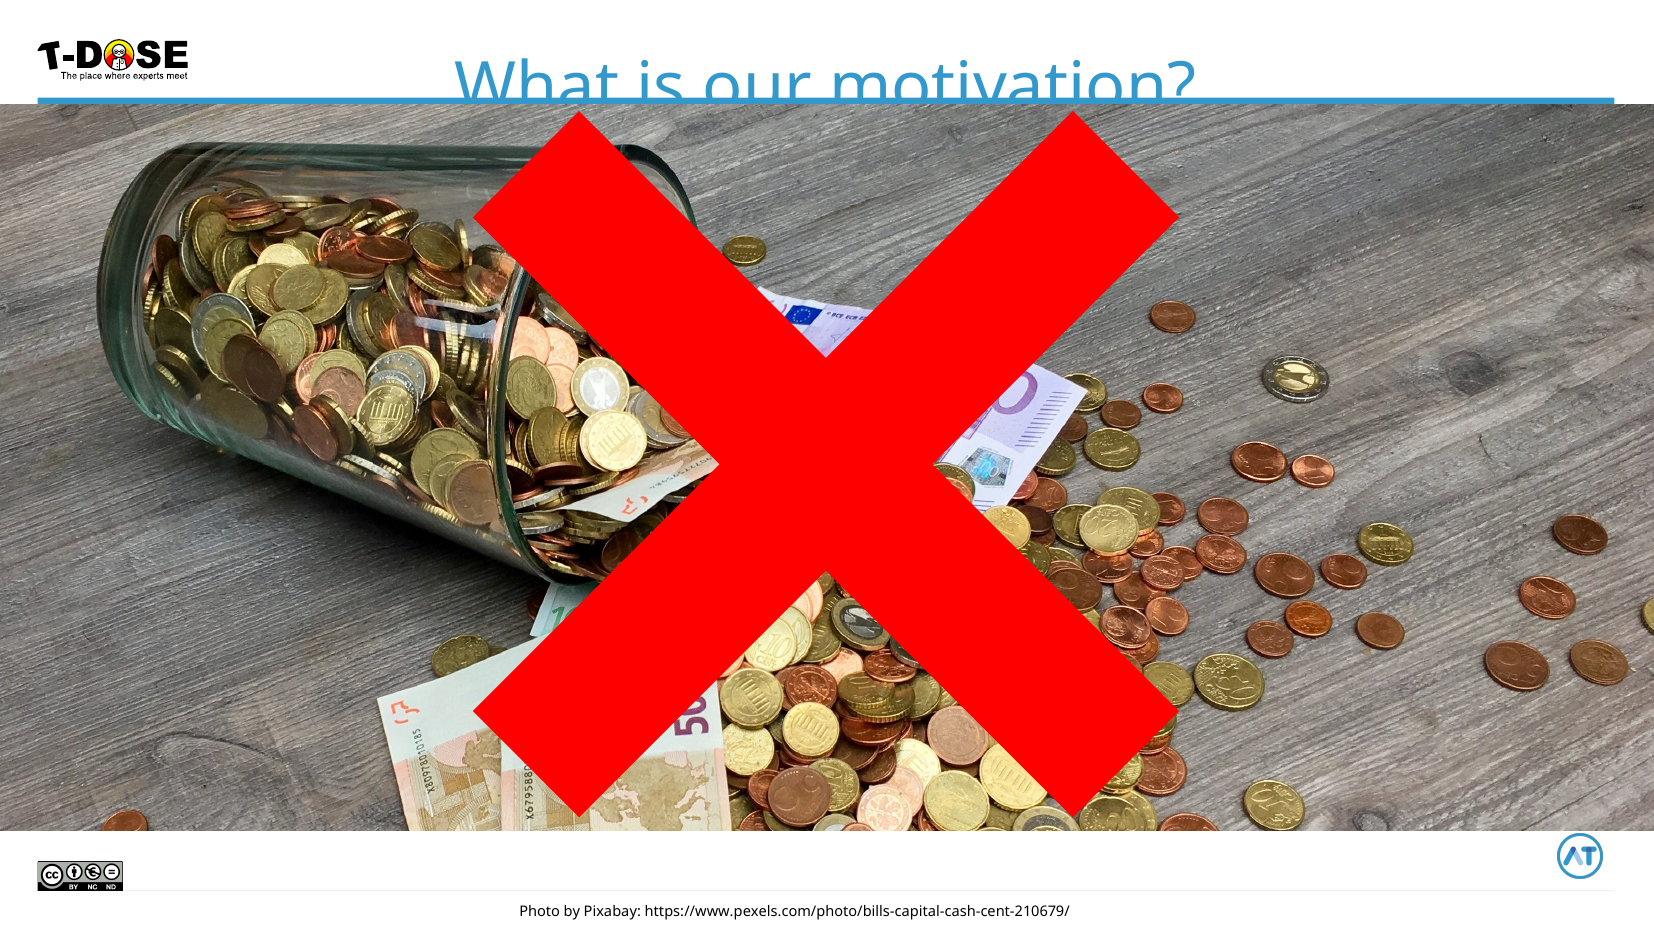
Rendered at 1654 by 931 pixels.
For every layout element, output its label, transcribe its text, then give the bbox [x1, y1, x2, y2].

picture [37, 861, 123, 891]
picture [1557, 833, 1603, 879]
text_box What is our motivation? [37, 38, 1615, 104]
picture [0, 104, 1654, 831]
text_box [472, 111, 1180, 818]
text_box Photo by Pixabay: https://www.pexels.com/photo/bills-capital-cash-cent-210679/ [427, 900, 1163, 921]
